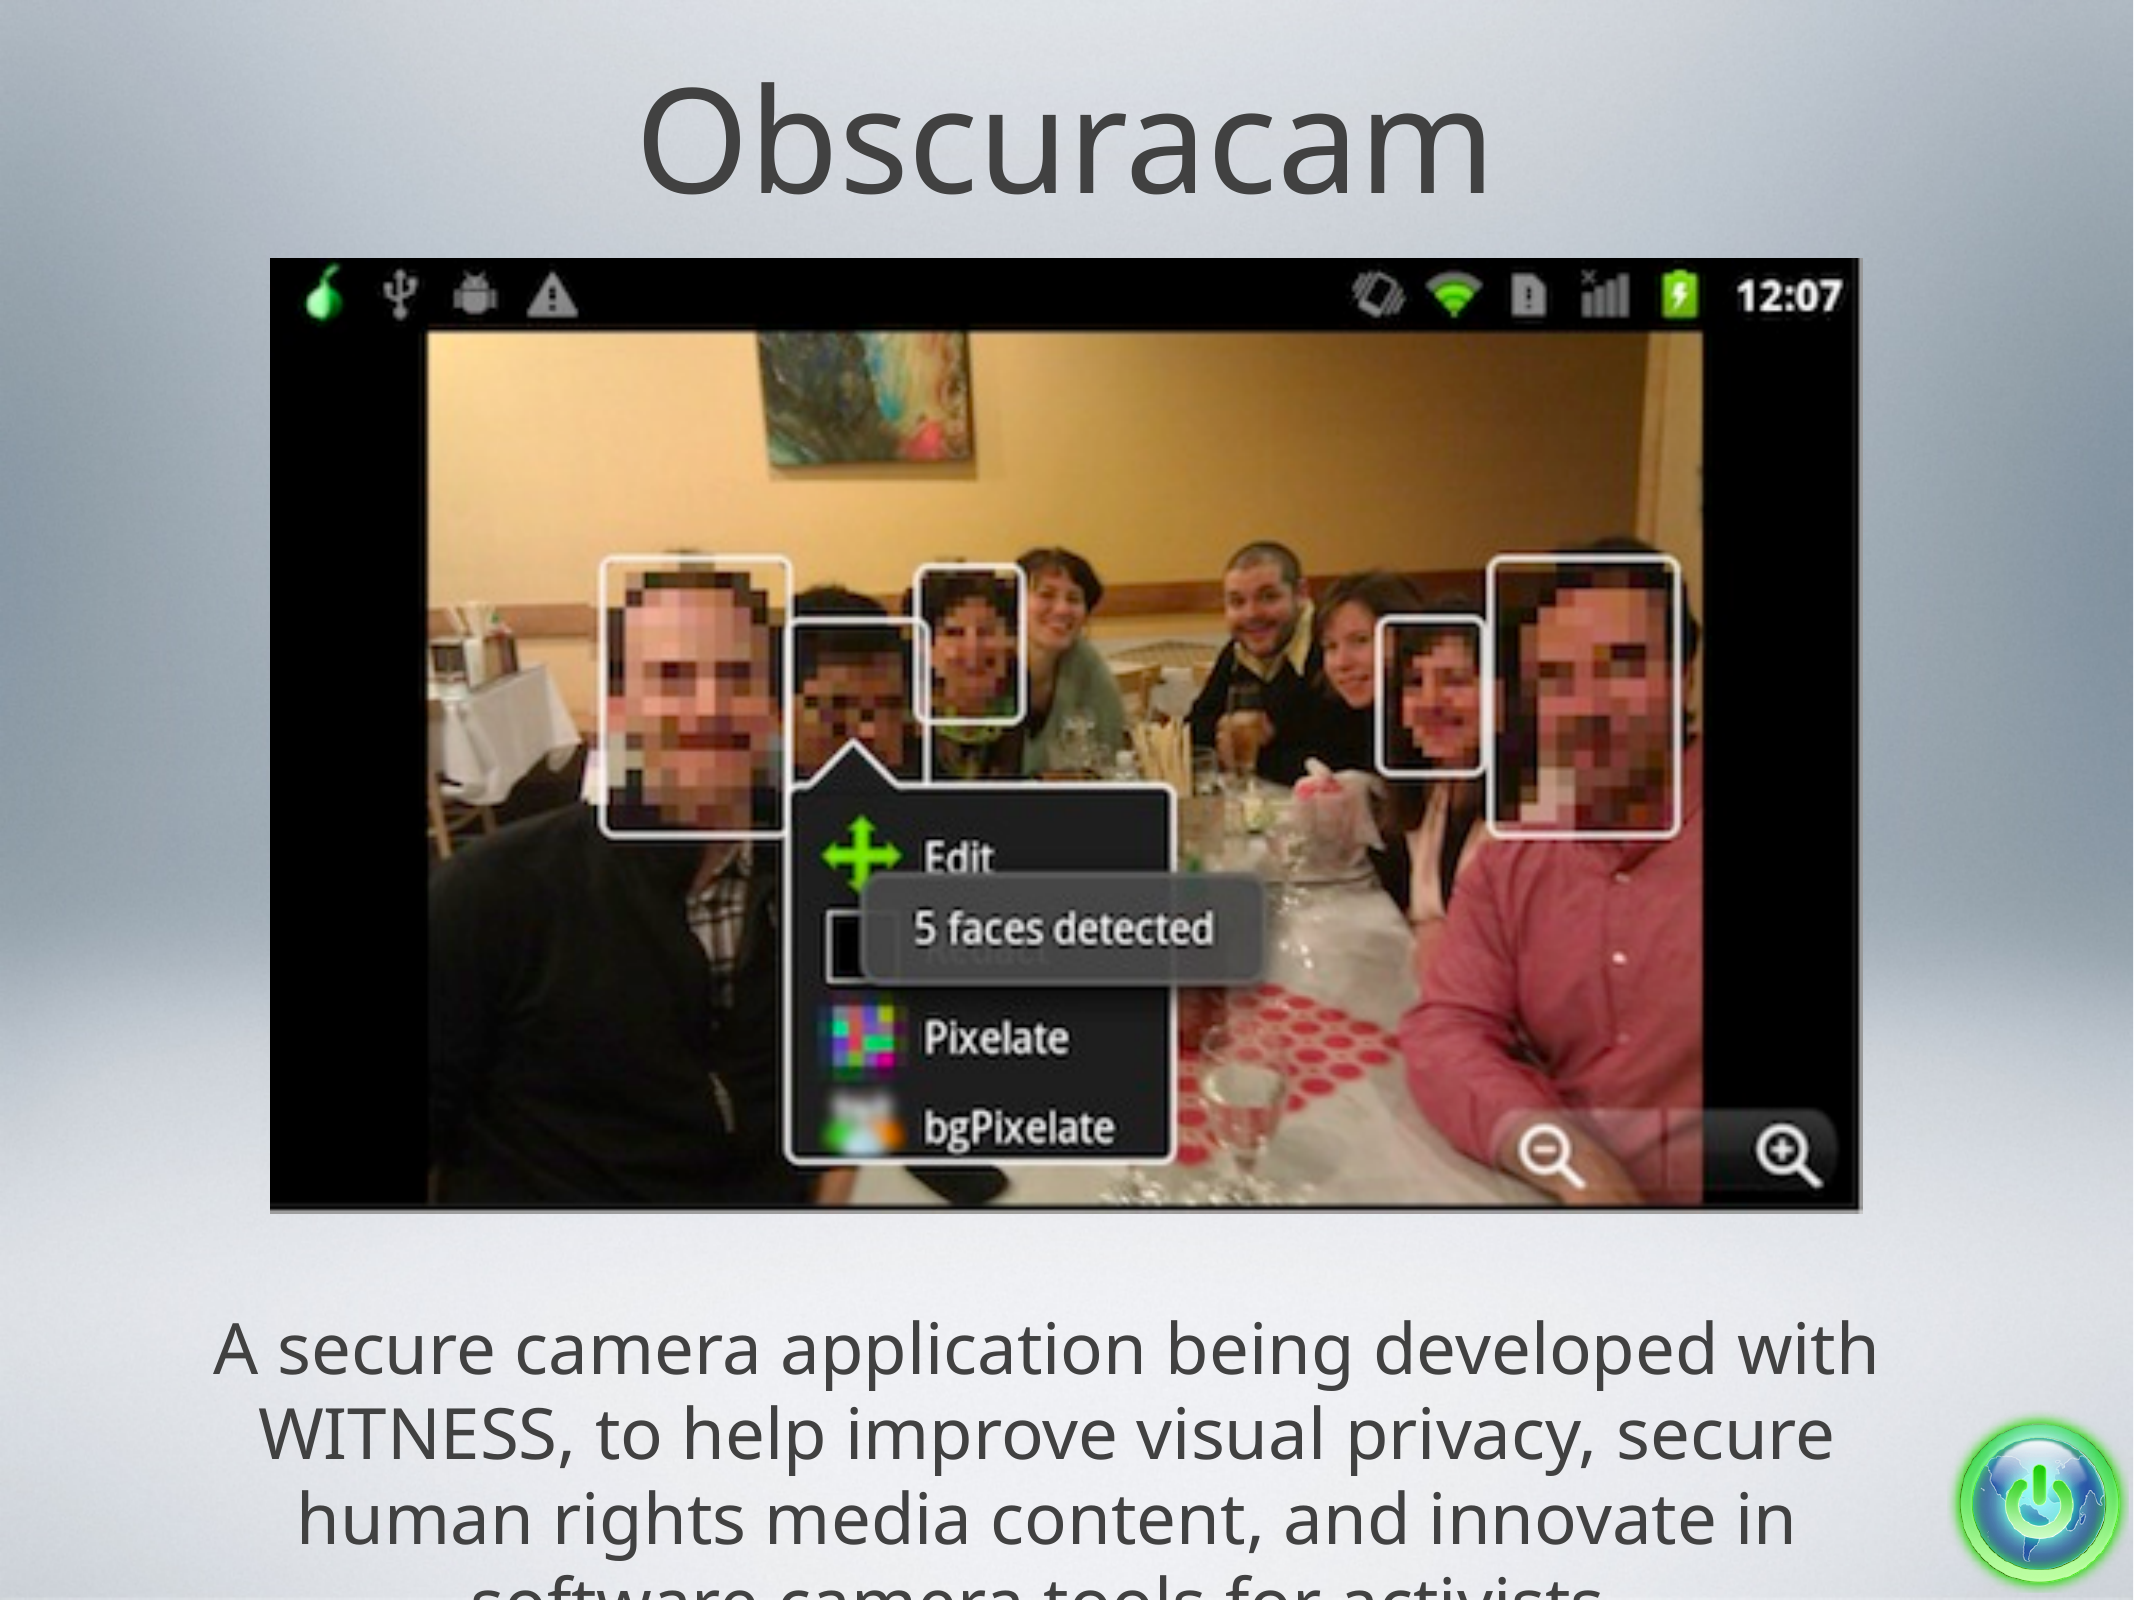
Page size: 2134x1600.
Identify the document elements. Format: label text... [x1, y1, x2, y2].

list A secure camera application being developed with WITNESS, to help improve visual privacy, secure human rights media content, and innovate in software camera tools for activists. [143, 1297, 1953, 1600]
title Obscuracam [439, 0, 1692, 230]
picture [0, 0, 2134, 1600]
